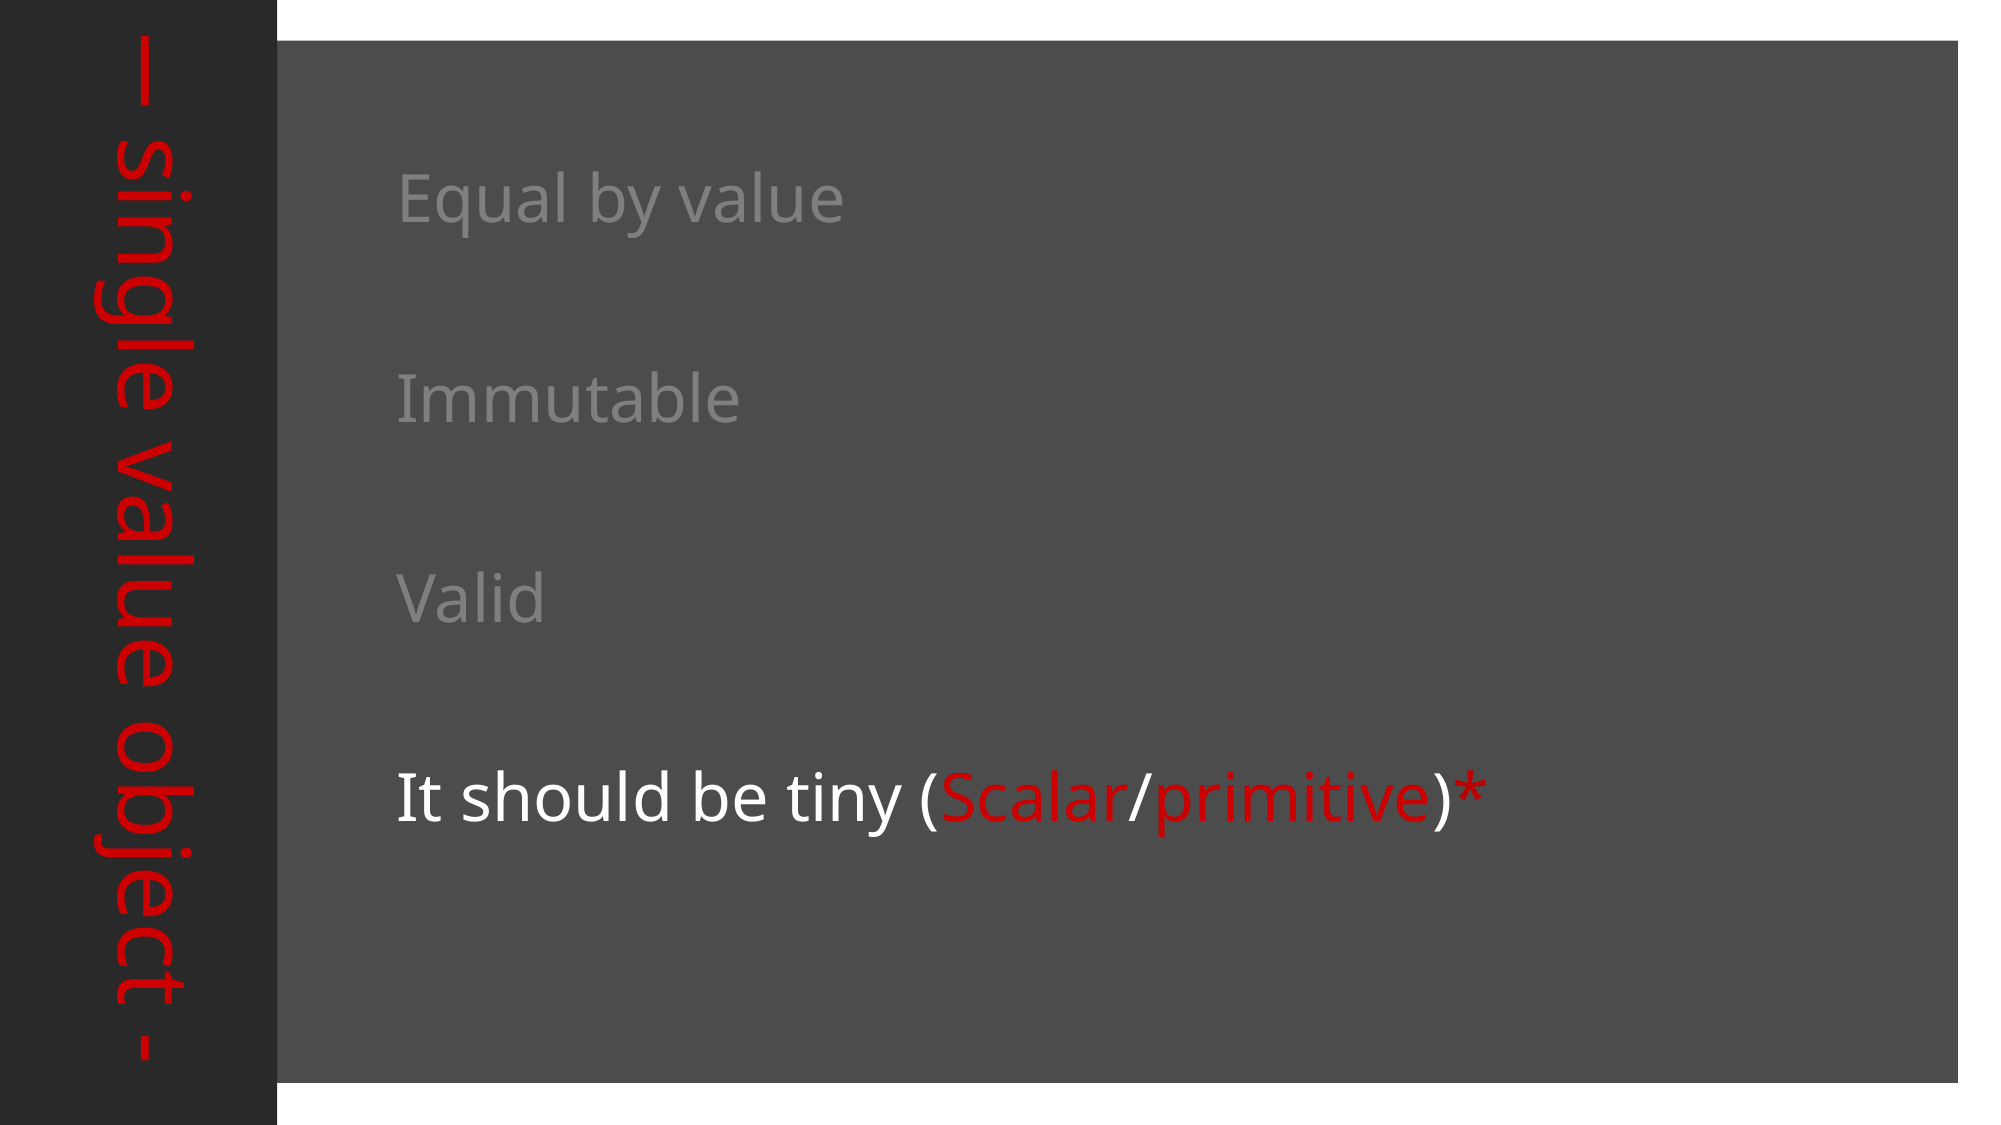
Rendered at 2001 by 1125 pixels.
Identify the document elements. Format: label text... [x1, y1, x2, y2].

text_box Equal by value Immutable Valid It should be tiny (Scalar/primitive)* [381, 28, 1660, 816]
text_box [0, 0, 1958, 1125]
text_box ----- single value object - [74, 17, 226, 1115]
